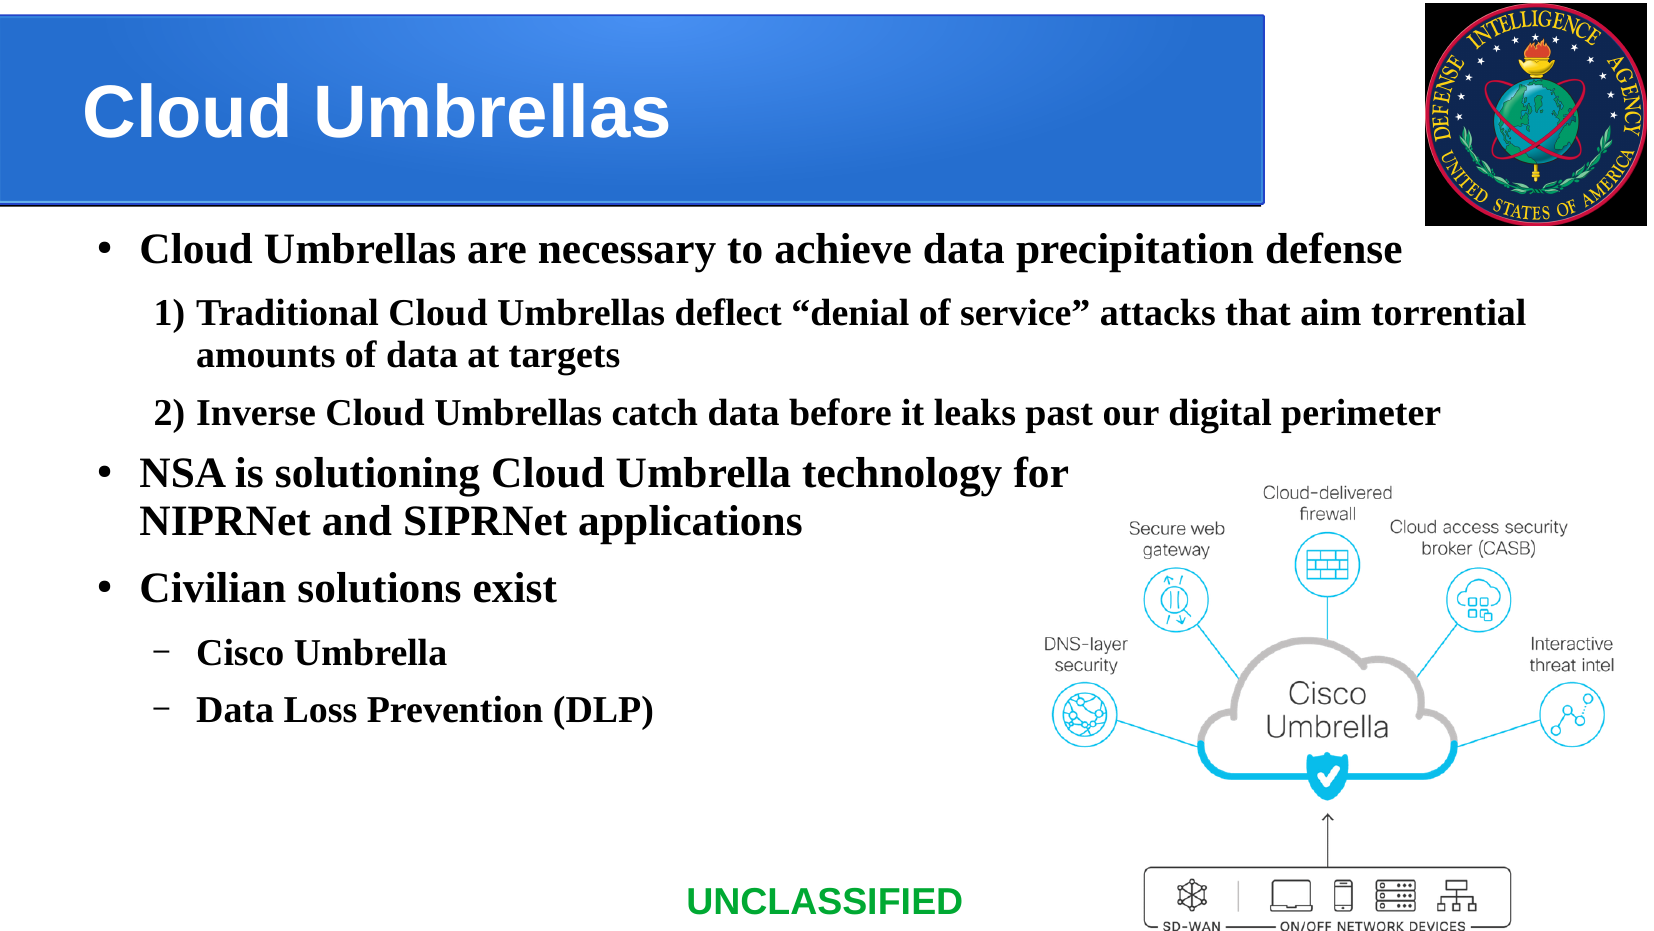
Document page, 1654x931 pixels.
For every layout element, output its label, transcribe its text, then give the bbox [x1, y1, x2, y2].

list Cloud Umbrellas are necessary to achieve data precipitation defense Traditional Cloud Umbrellas deflect “denial of service” attacks that aim torrential amounts of data at targets Inverse Cloud Umbrellas catch data before it leaks past our digital perimeter NSA is solutioning Cloud Umbrella technology for NIPRNet and SIPRNet applications Civilian solutions exist Cisco Umbrella Data Loss Prevention (DLP) [82, 224, 1571, 736]
title Cloud Umbrellas [82, 29, 1235, 196]
picture [1011, 449, 1654, 931]
picture [1425, 3, 1647, 226]
text_box UNCLASSIFIED [555, 873, 1096, 931]
